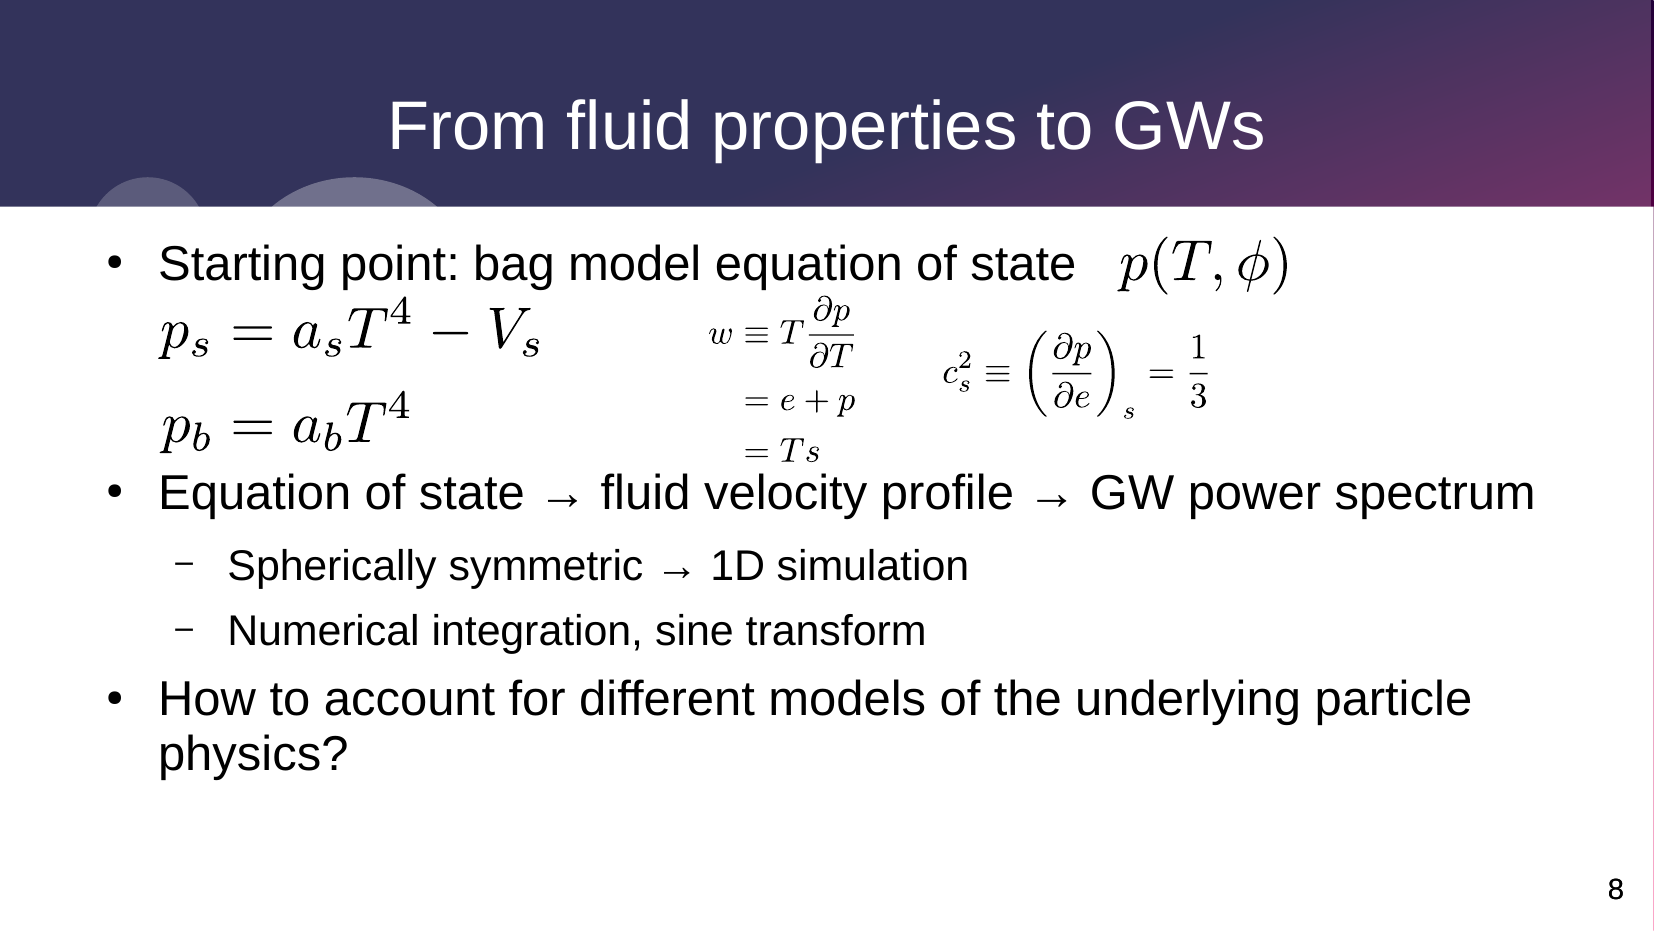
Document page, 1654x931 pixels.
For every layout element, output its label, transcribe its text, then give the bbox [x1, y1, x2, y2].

title From fluid properties to GWs [88, 44, 1565, 207]
picture [158, 296, 540, 454]
picture [942, 330, 1208, 419]
list Starting point: bag model equation of state Equation of state → fluid velocity profile → GW power spectrum Spherically symmetric → 1D simulation Numerical integration, sine transform How to account for different models of the underlying particle physics? [88, 236, 1565, 827]
picture [708, 295, 855, 463]
picture [1115, 234, 1290, 297]
